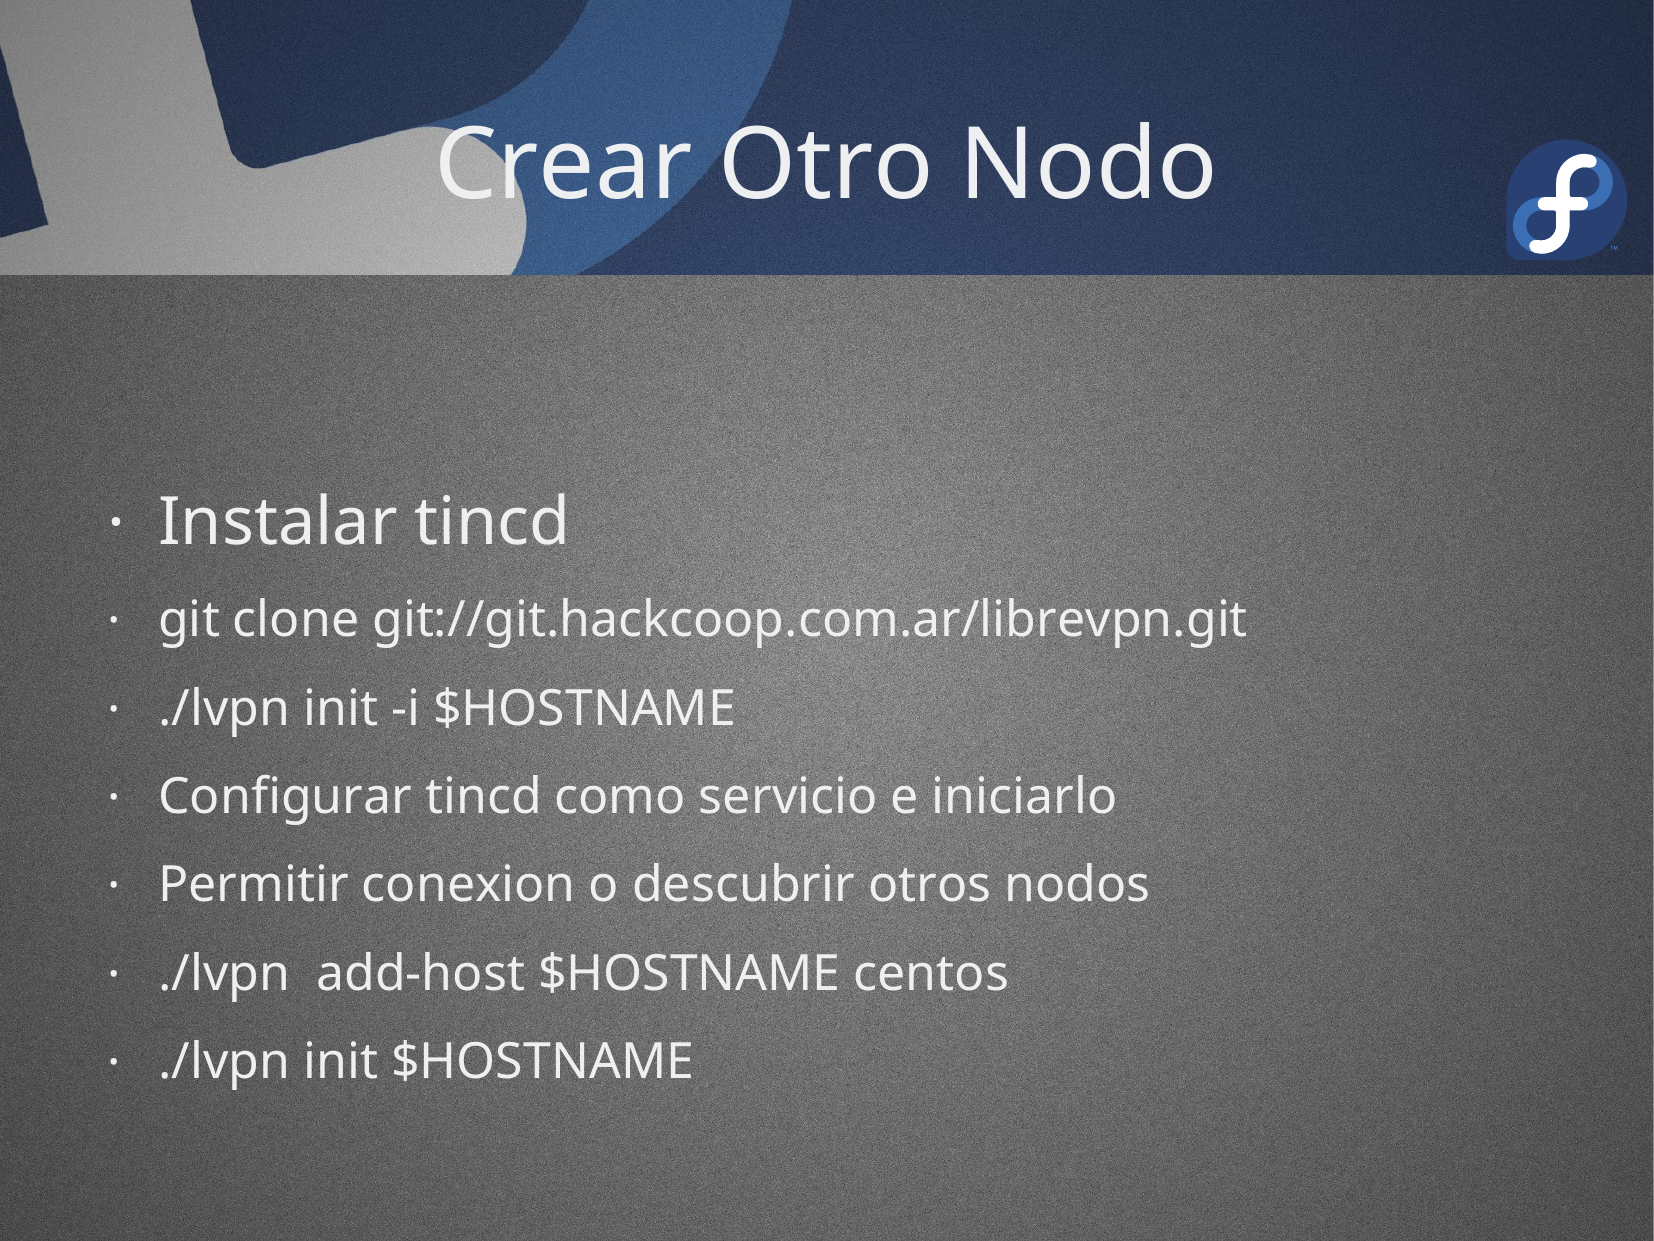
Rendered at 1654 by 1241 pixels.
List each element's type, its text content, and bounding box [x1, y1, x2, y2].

picture [0, 0, 1654, 1241]
text_box Instalar tincd git clone git://git.hackcoop.com.ar/librevpn.git ./lvpn init -i $HOSTNAME Configurar tincd como servicio e iniciarlo Permitir conexion o descubrir otros nodos ./lvpn add-host $HOSTNAME centos ./lvpn init $HOSTNAME [89, 359, 1567, 1241]
text_box Crear Otro Nodo [88, 58, 1565, 266]
